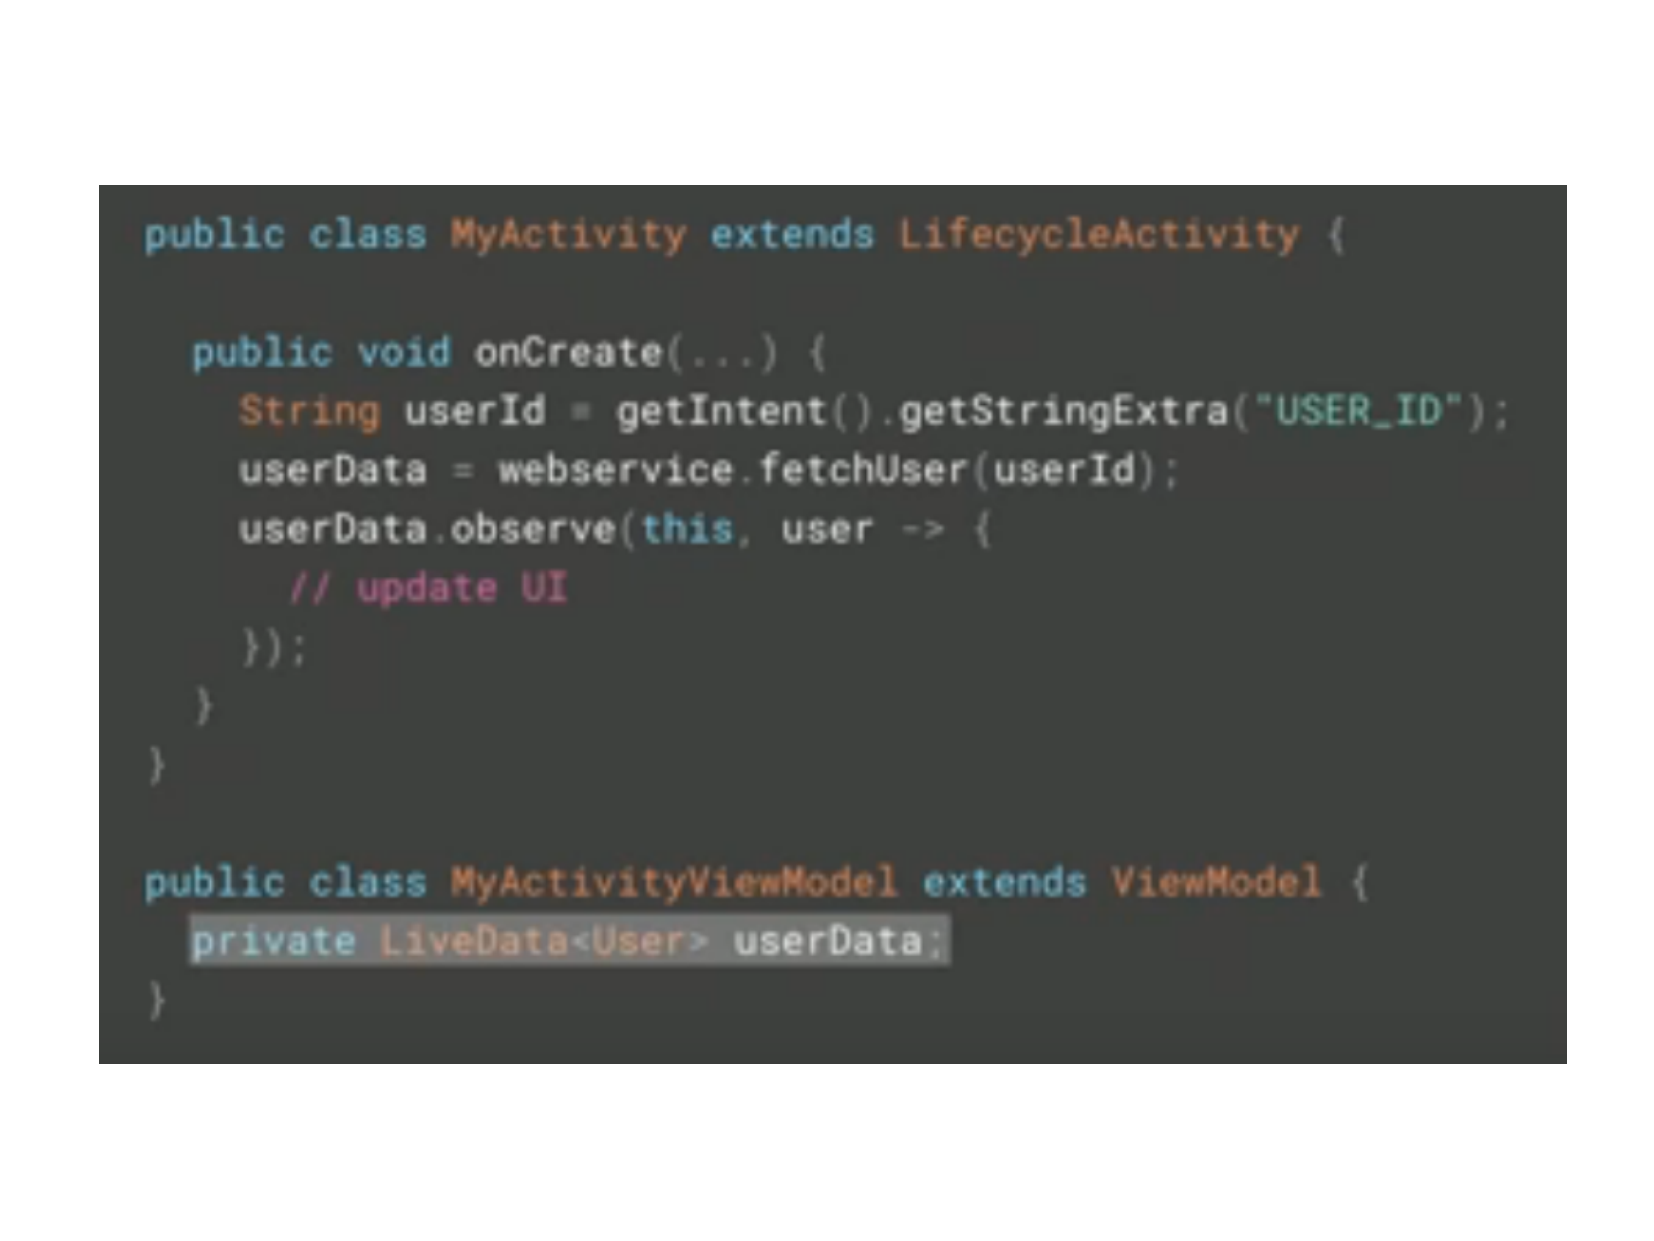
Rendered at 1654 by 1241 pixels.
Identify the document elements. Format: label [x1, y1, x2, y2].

picture [99, 185, 1567, 1064]
